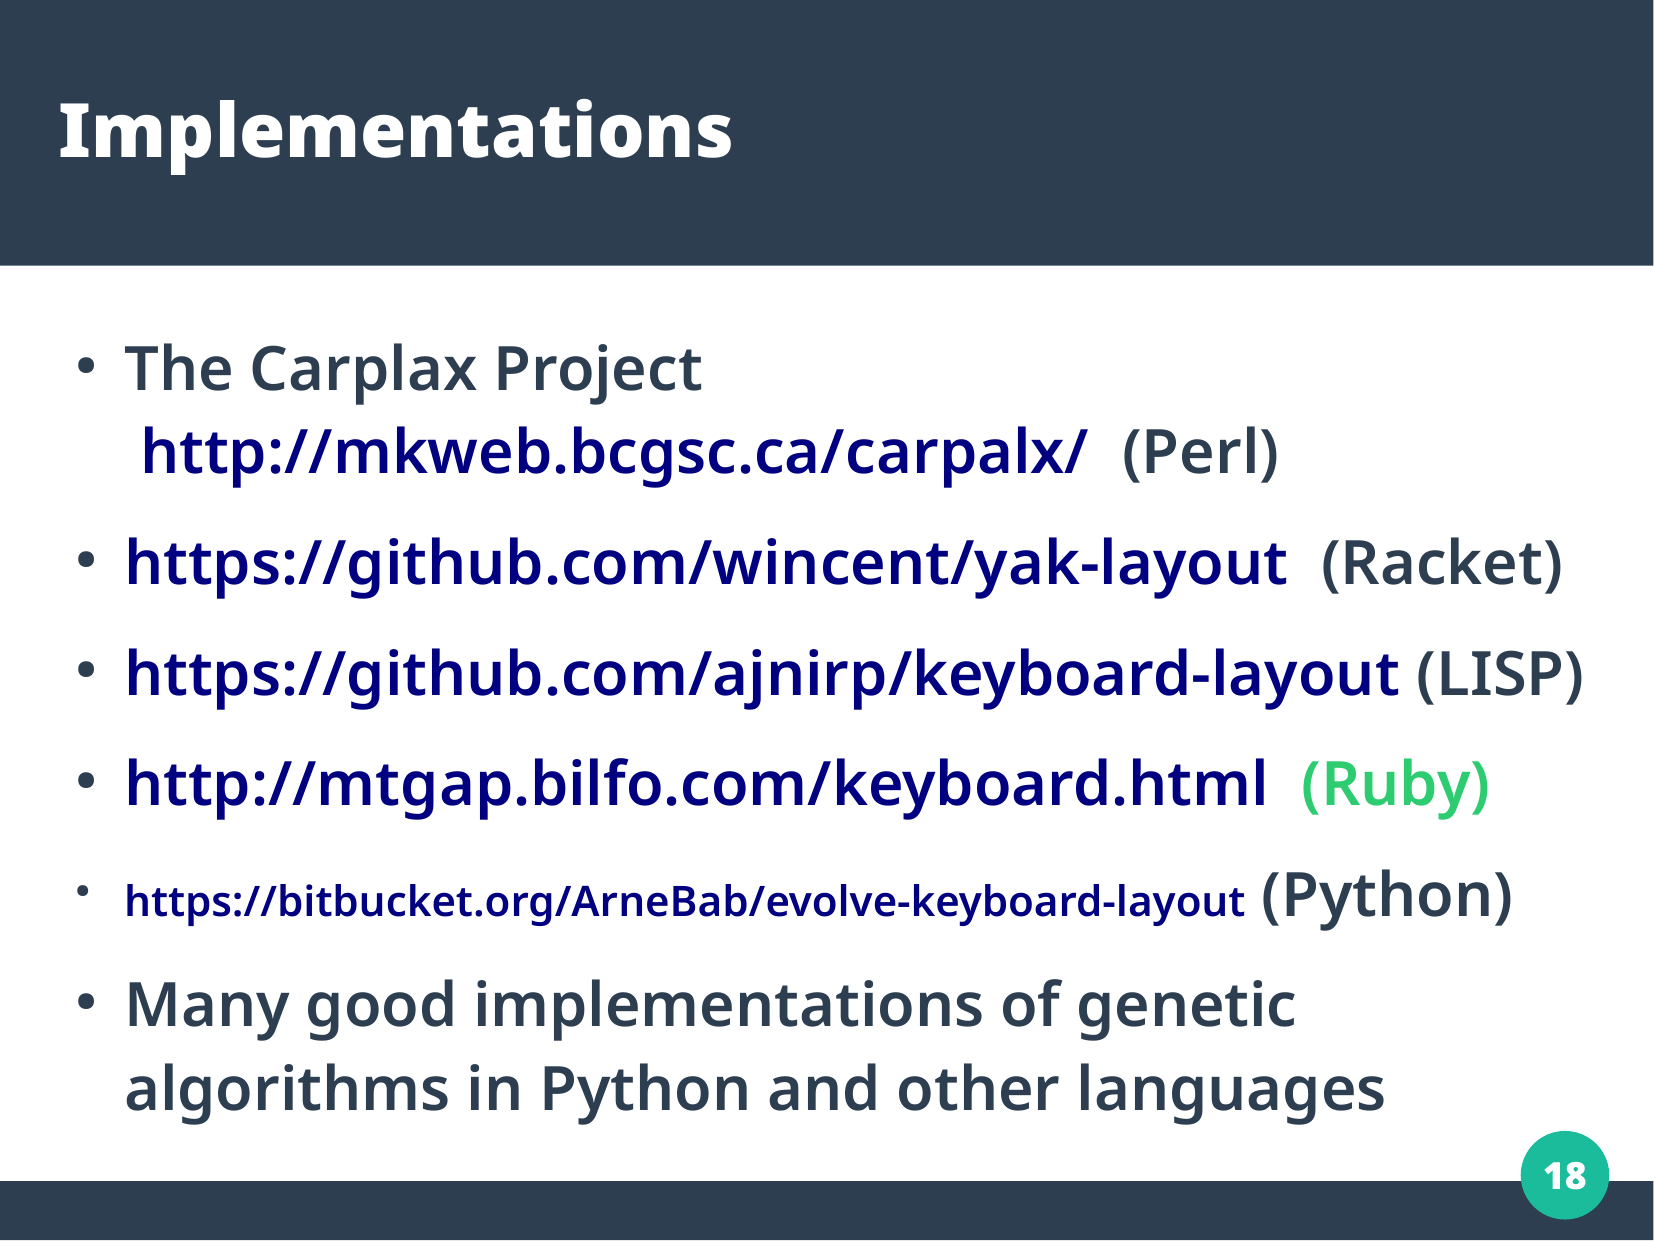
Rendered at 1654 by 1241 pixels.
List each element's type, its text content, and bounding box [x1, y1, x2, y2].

list The Carplax Project http://mkweb.bcgsc.ca/carpalx/ (Perl) https://github.com/wincent/yak-layout (Racket) https://github.com/ajnirp/keyboard-layout (LISP) http://mtgap.bilfo.com/keyboard.html (Ruby) https://bitbucket.org/ArneBab/evolve-keyboard-layout (Python) Many good implementations of genetic algorithms in Python and other languages [59, 324, 1595, 1152]
title Implementations [59, 49, 1595, 207]
